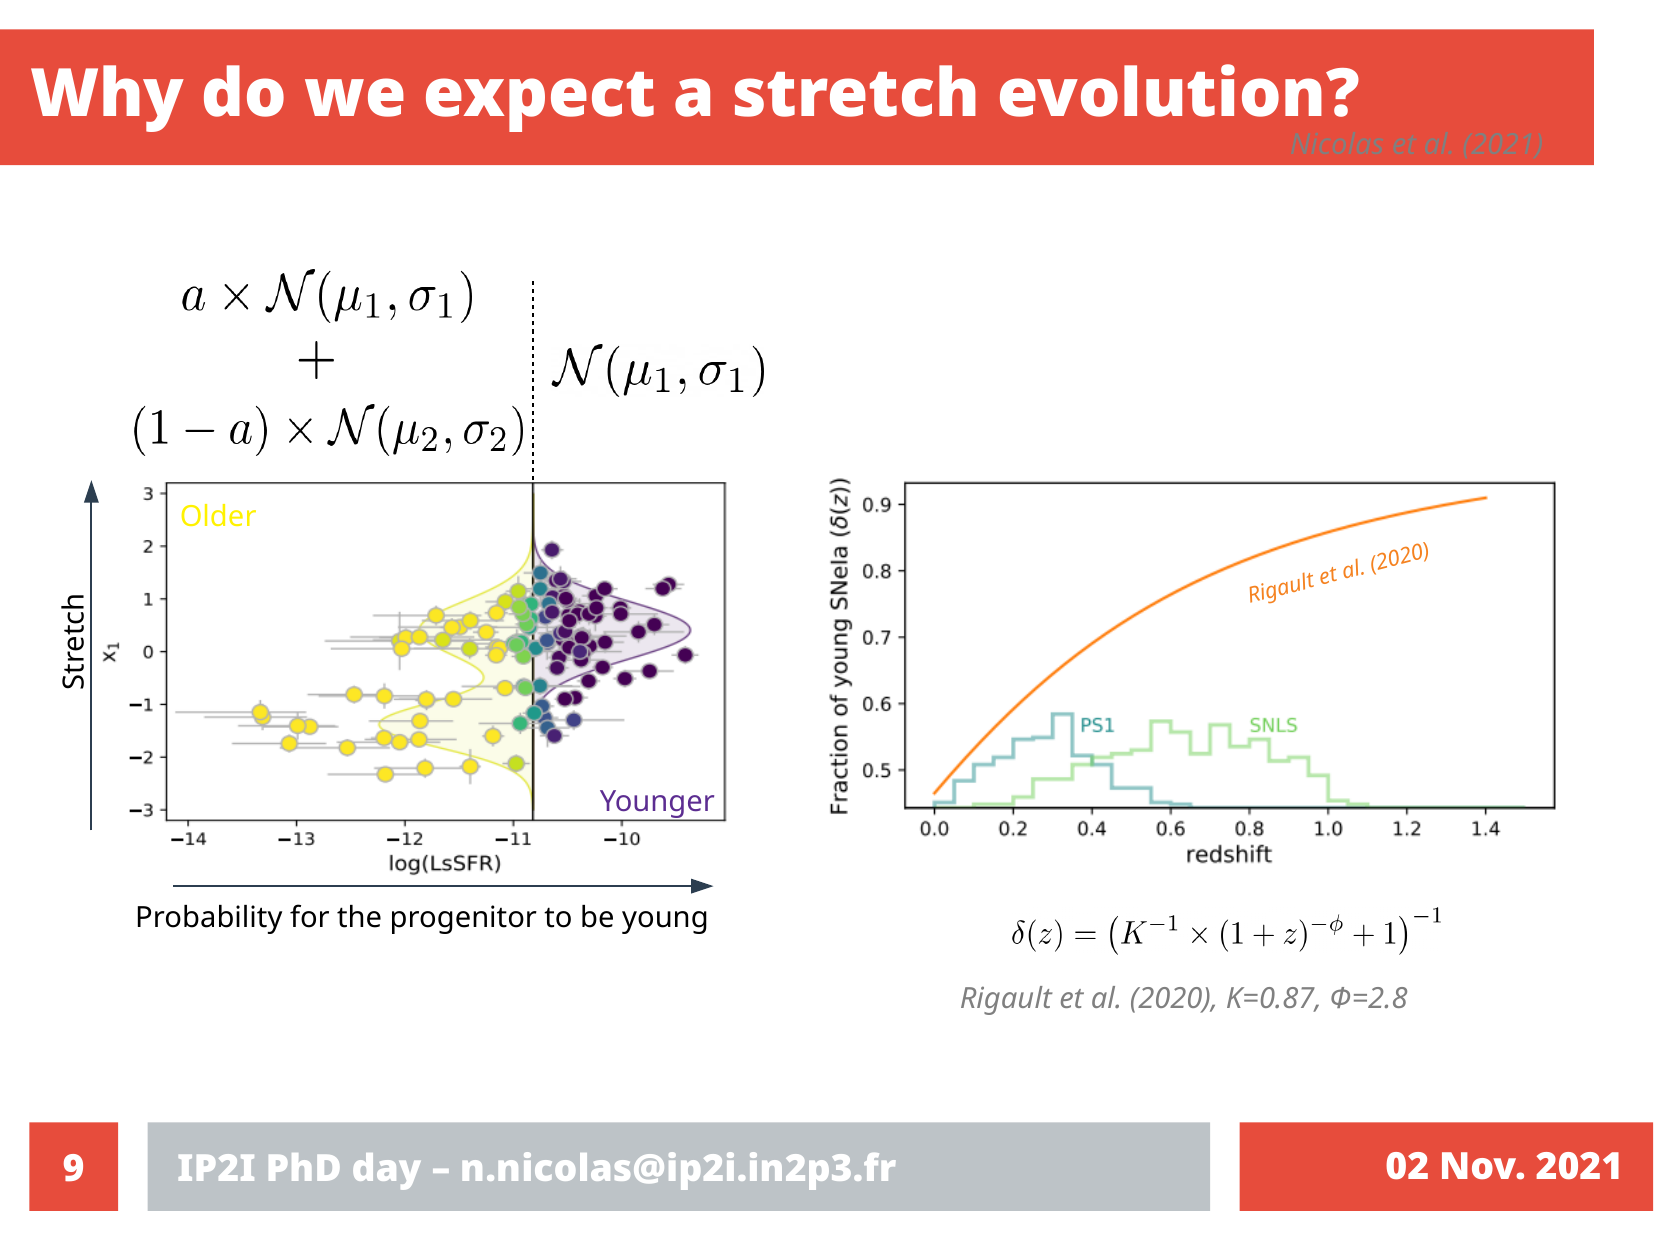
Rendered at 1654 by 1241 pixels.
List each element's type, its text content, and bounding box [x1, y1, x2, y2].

text_box Rigault et al. (2020) [1227, 490, 1576, 618]
picture [551, 344, 764, 397]
picture [182, 269, 472, 323]
title Why do we expect a stretch evolution? [30, 45, 1565, 136]
picture [134, 404, 523, 456]
text_box Rigault et al. (2020), K=0.87, Φ=2.8 [945, 970, 1507, 1020]
picture [824, 463, 1636, 869]
picture [87, 471, 740, 889]
text_box Younger [585, 773, 785, 836]
text_box Older [165, 488, 311, 551]
text_box Nicolas et al. (2021) [1275, 115, 1601, 166]
text_box Probability for the progenitor to be young [120, 888, 826, 942]
text_box Stretch [45, 560, 100, 706]
picture [1012, 907, 1441, 956]
picture [298, 341, 334, 379]
